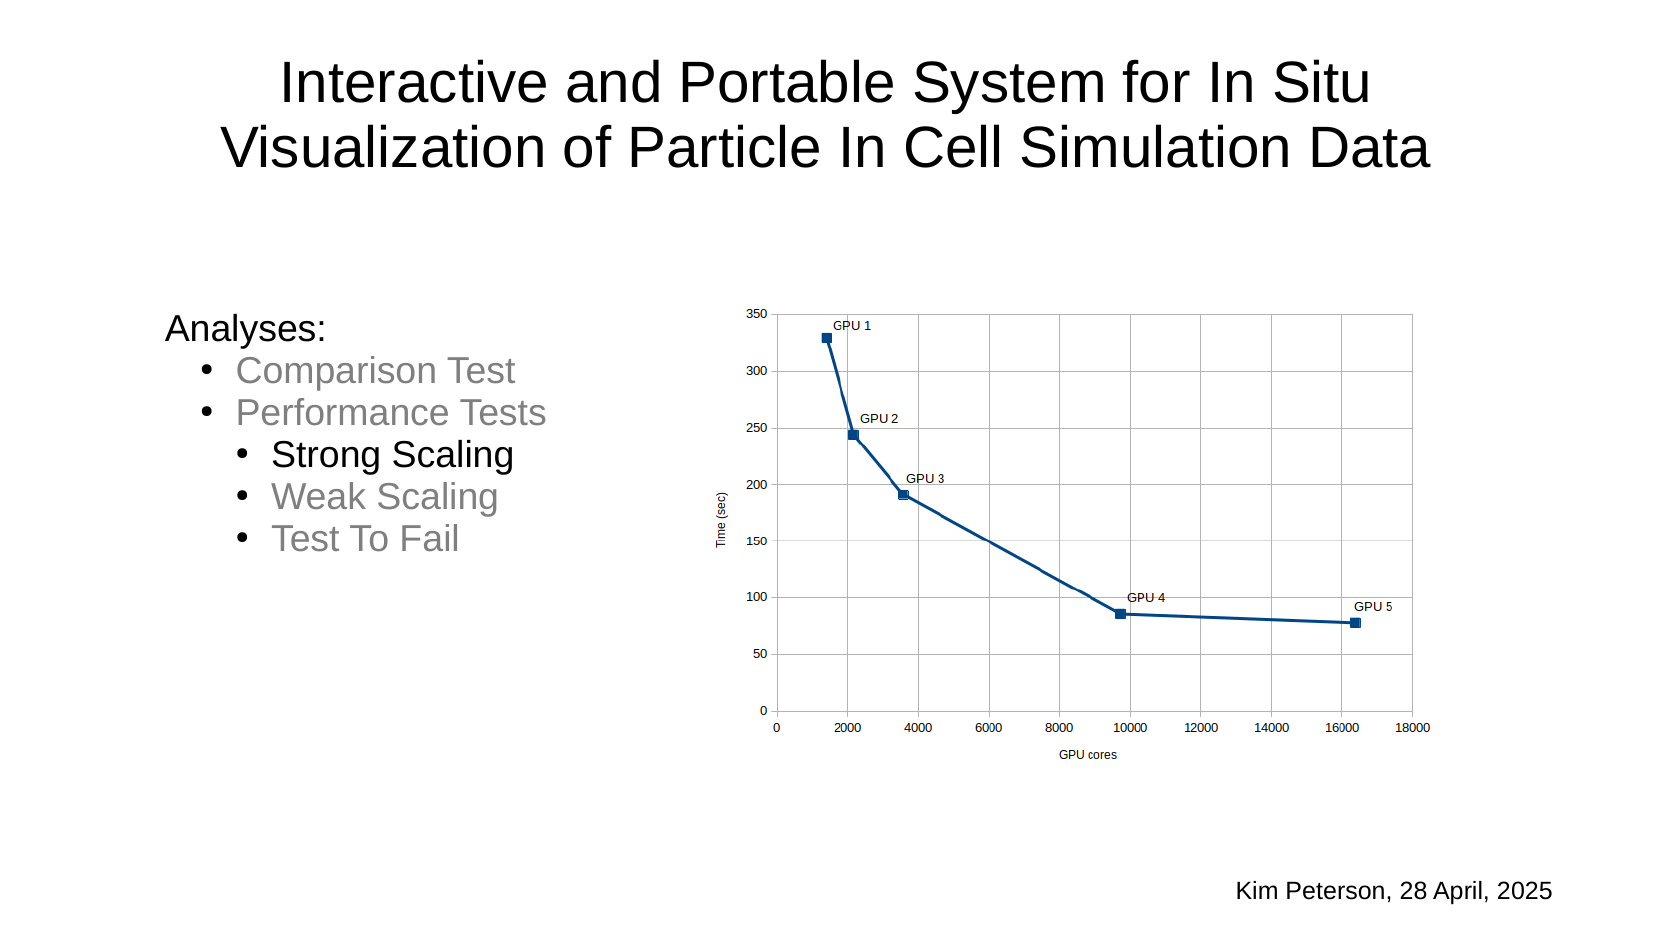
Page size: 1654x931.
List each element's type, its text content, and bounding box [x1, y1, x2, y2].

title Interactive and Portable System for In Situ Visualization of Particle In Cell Simulation Data [82, 37, 1571, 193]
picture [690, 299, 1441, 784]
text_box Kim Peterson, 28 April, 2025 [1220, 868, 1598, 918]
text_box Analyses: Comparison Test Performance Tests Strong Scaling Weak Scaling Test To Fail [150, 300, 690, 567]
